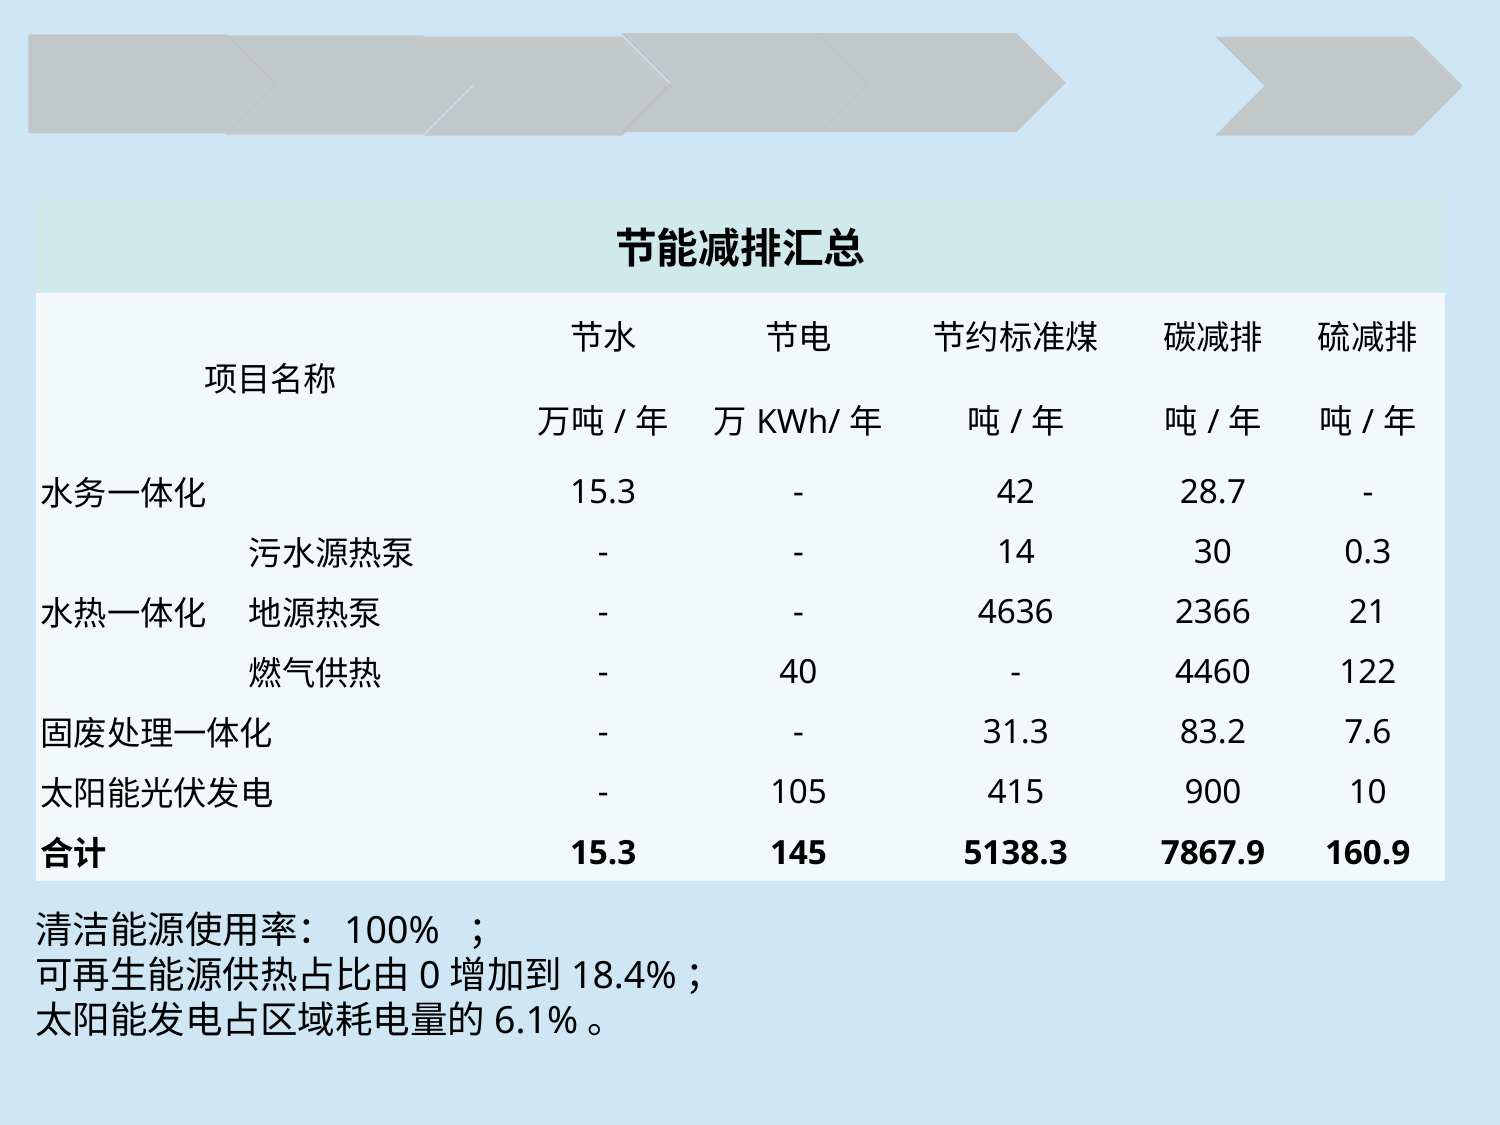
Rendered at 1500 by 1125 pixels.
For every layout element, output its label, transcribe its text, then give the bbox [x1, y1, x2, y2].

table_cell 15.3 [506, 461, 701, 521]
table_cell - [506, 521, 701, 581]
table_cell 4636 [896, 581, 1136, 641]
table_cell 万吨/年 [506, 377, 701, 461]
text_box [28, 33, 1066, 136]
table_cell 10 [1290, 761, 1445, 821]
table_cell 节水 [506, 293, 701, 377]
table_cell 14 [896, 521, 1136, 581]
table_cell 太阳能光伏发电 [36, 761, 506, 821]
table_cell 31.3 [896, 701, 1136, 761]
table_cell 碳减排 [1136, 293, 1290, 377]
table_cell 项目名称 [36, 293, 506, 461]
table_cell 2366 [1136, 581, 1290, 641]
table_cell 节约标准煤 [896, 293, 1136, 377]
table_cell - [506, 581, 701, 641]
table_cell 105 [701, 761, 896, 821]
table_cell - [1290, 461, 1445, 521]
text_box 清洁能源使用率：100% ； 可再生能源供热占比由0增加到18.4%； 太阳能发电占区域耗电量的6.1%。 [20, 898, 1219, 1049]
table_cell - [701, 521, 896, 581]
table_cell 145 [701, 821, 896, 881]
table_cell 5138.3 [896, 821, 1136, 881]
table_cell 4460 [1136, 641, 1290, 701]
table_cell 水务一体化 [36, 461, 506, 521]
table_cell 燃气供热 [244, 641, 506, 701]
table_cell 415 [896, 761, 1136, 821]
table_cell 28.7 [1136, 461, 1290, 521]
table_cell - [506, 701, 701, 761]
table_cell 万KWh/年 [701, 377, 896, 461]
table_cell 83.2 [1136, 701, 1290, 761]
table_cell 固废处理一体化 [36, 701, 506, 761]
table_cell 40 [701, 641, 896, 701]
table_cell - [896, 641, 1136, 701]
table_cell - [506, 761, 701, 821]
table_cell 水热一体化 [36, 521, 244, 701]
table_cell - [701, 581, 896, 641]
table_cell 污水源热泵 [244, 521, 506, 581]
table_cell 42 [896, 461, 1136, 521]
table_cell - [701, 461, 896, 521]
table_cell 地源热泵 [244, 581, 506, 641]
table_cell 900 [1136, 761, 1290, 821]
table_cell 合计 [36, 821, 506, 881]
table_cell 15.3 [506, 821, 701, 881]
table_cell 21 [1290, 581, 1445, 641]
text_box [1215, 36, 1463, 136]
table_cell 122 [1290, 641, 1445, 701]
table_cell 0.3 [1290, 521, 1445, 581]
table_cell 吨/年 [1136, 377, 1290, 461]
table_cell - [506, 641, 701, 701]
table_cell 吨/年 [1290, 377, 1445, 461]
table_cell 7.6 [1290, 701, 1445, 761]
table_cell 30 [1136, 521, 1290, 581]
table_cell 吨/年 [896, 377, 1136, 461]
table_cell - [701, 701, 896, 761]
table_cell 节电 [701, 293, 896, 377]
table_header 节能减排汇总 [36, 198, 1445, 293]
table_cell 160.9 [1290, 821, 1445, 881]
table_cell 硫减排 [1290, 293, 1445, 377]
table_cell 7867.9 [1136, 821, 1290, 881]
